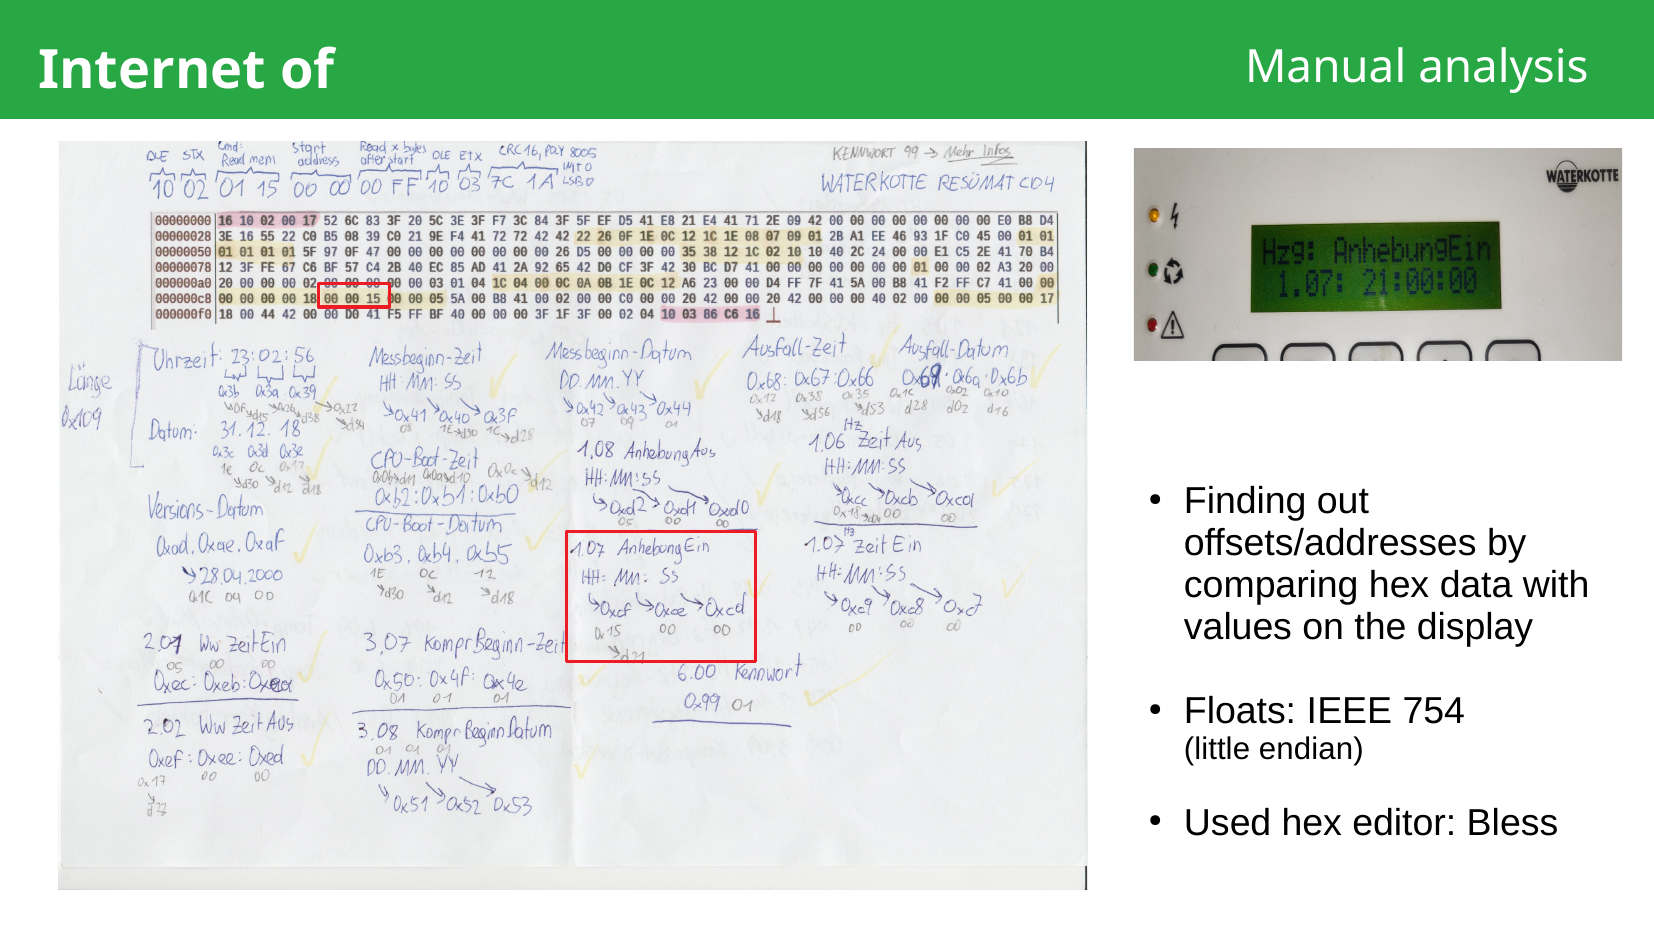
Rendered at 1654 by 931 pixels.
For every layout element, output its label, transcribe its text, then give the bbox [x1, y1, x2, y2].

picture [1133, 148, 1623, 361]
text_box Internet of Things [23, 23, 508, 102]
text_box Manual analysis [1230, 25, 1654, 149]
text_box [0, 0, 1654, 119]
text_box Finding out offsets/addresses by comparing hex data with values on the display Floats: IEEE 754 (little endian) Used hex editor: Bless [1133, 472, 1607, 871]
picture [58, 141, 1088, 890]
